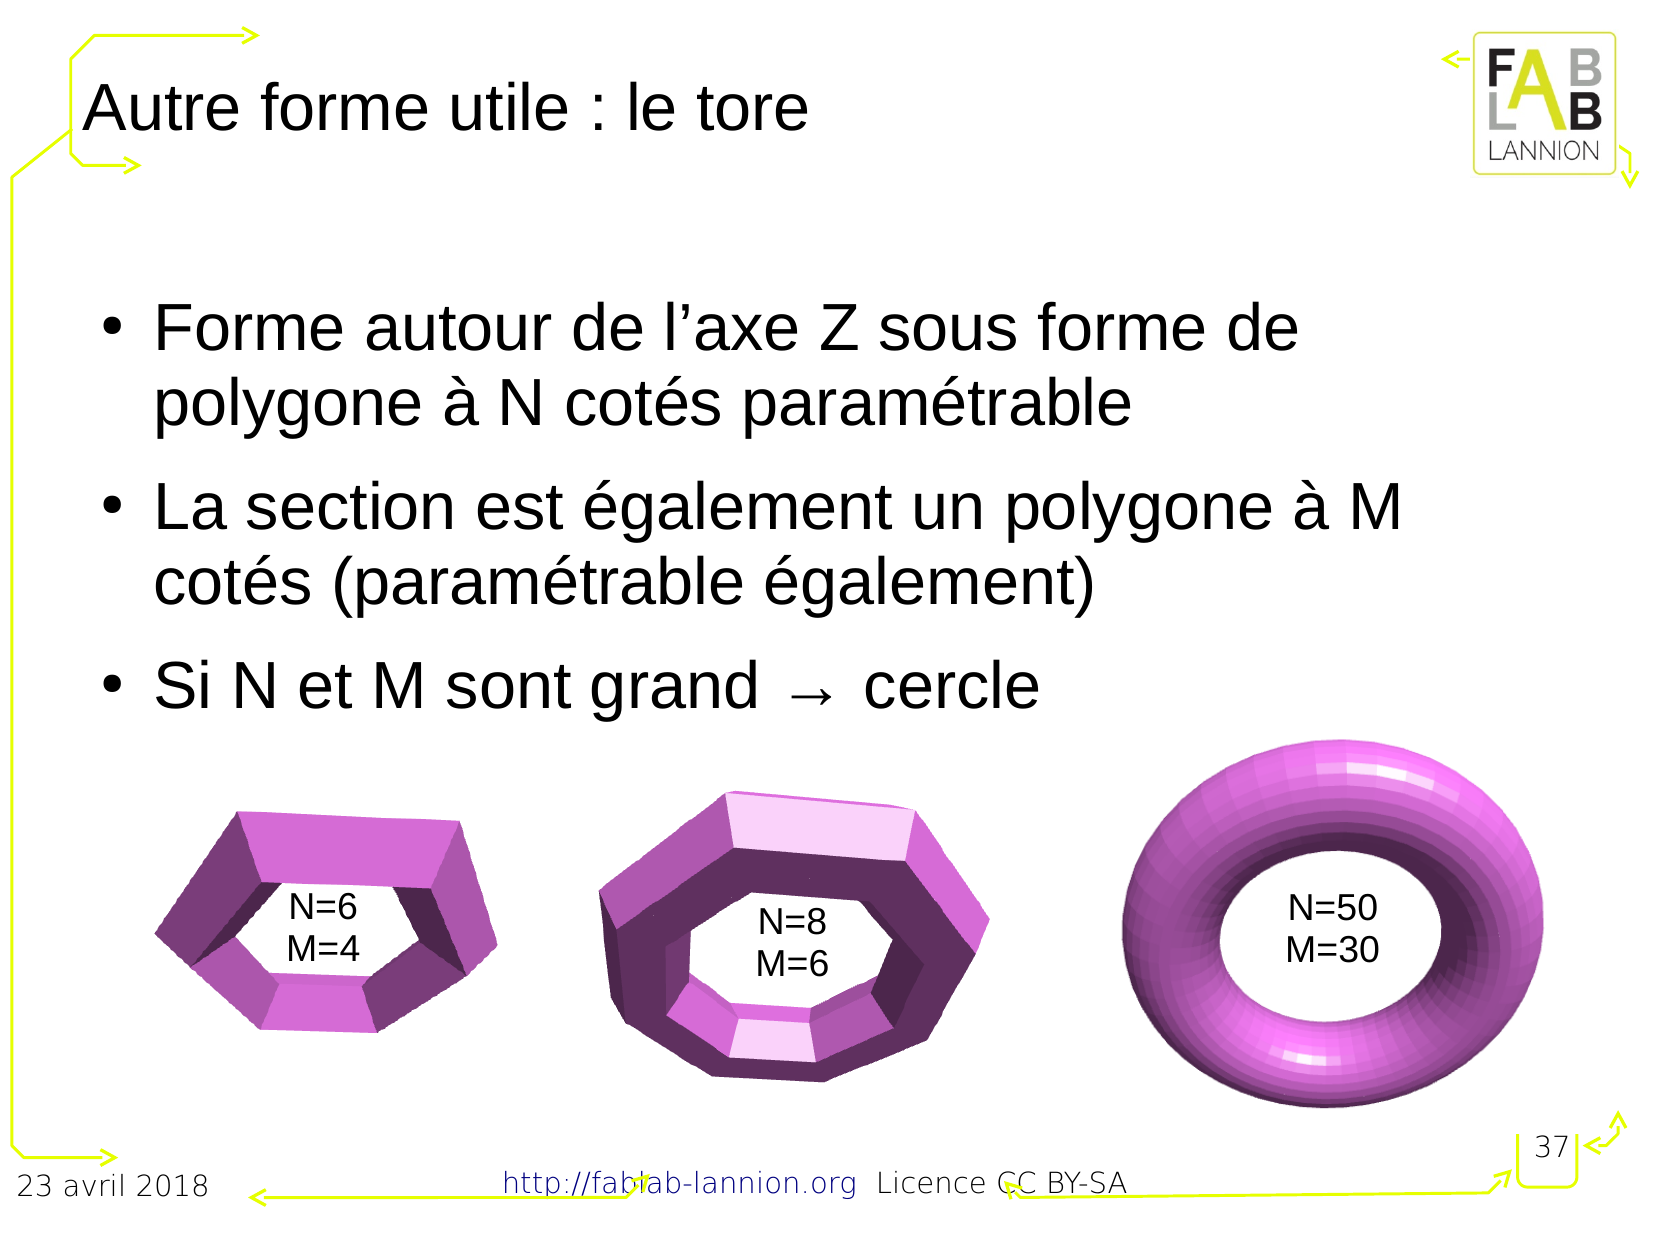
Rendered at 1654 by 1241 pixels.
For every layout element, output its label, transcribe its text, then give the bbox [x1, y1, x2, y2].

list Forme autour de l’axe Z sous forme de polygone à N cotés paramétrable La section est également un polygone à M cotés (paramétrable également) Si N et M sont grand → cercle [82, 290, 1571, 1010]
picture [566, 779, 1018, 1107]
picture [118, 779, 529, 1076]
picture [1074, 723, 1591, 1134]
picture [1470, 29, 1619, 178]
title Autre forme utile : le tore [82, 49, 1441, 166]
